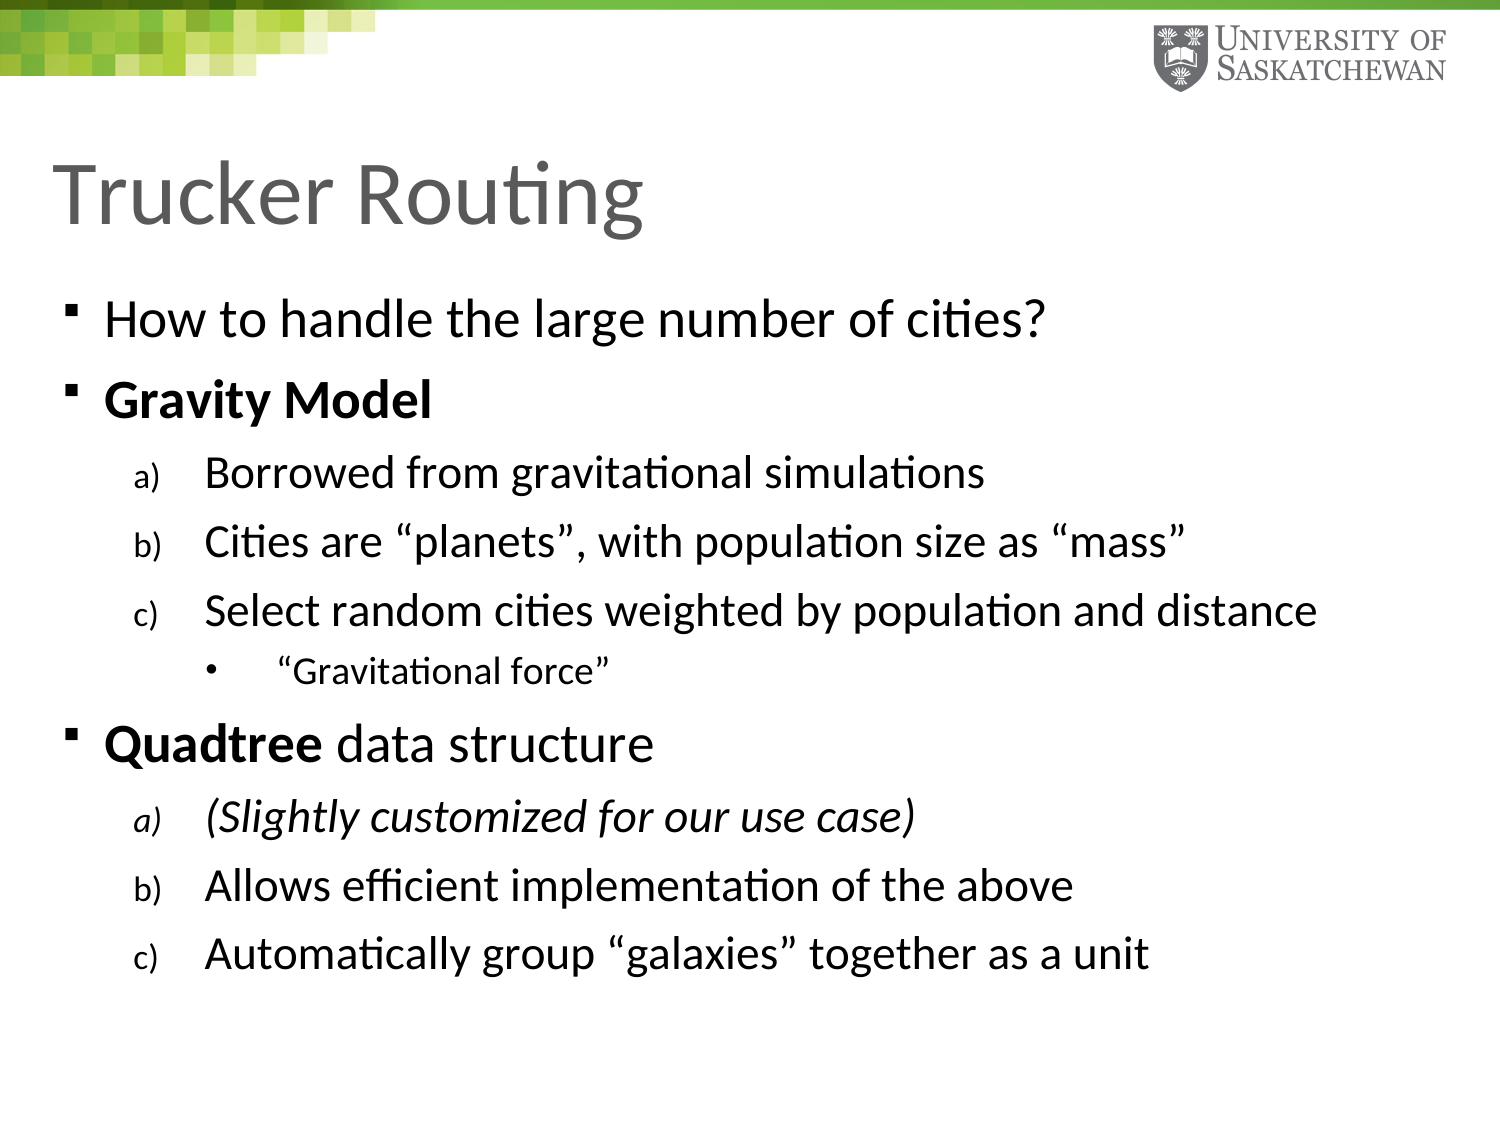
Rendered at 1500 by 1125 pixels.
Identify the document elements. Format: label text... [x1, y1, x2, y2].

title Trucker Routing [37, 124, 1441, 251]
picture [0, 0, 1500, 397]
list How to handle the large number of cities? Gravity Model Borrowed from gravitational simulations Cities are “planets”, with population size as “mass” Select random cities weighted by population and distance “Gravitational force” Quadtree data structure (Slightly customized for our use case) Allows efficient implementation of the above Automatically group “galaxies” together as a unit [47, 274, 1450, 988]
